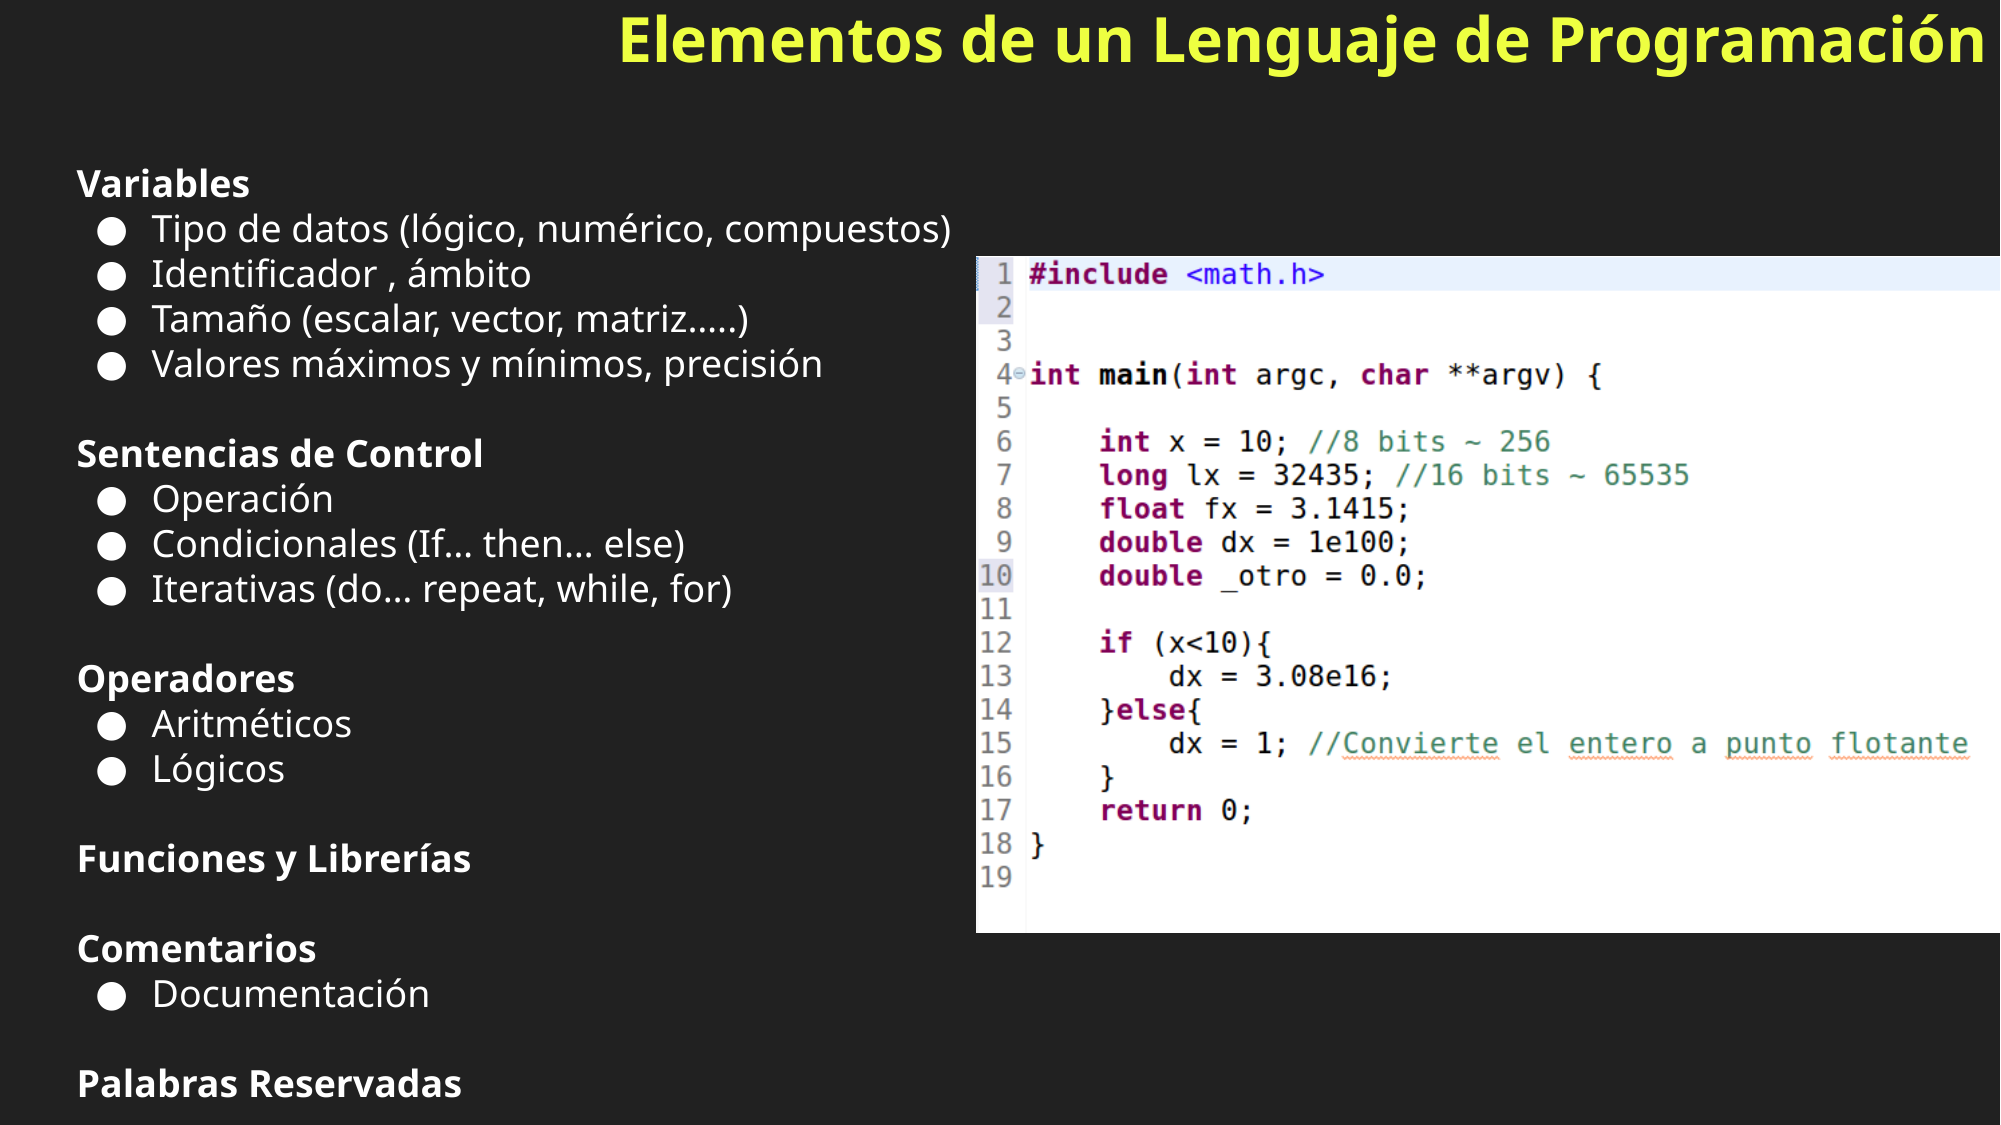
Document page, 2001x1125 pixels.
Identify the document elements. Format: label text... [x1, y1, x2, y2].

picture [976, 256, 2000, 933]
text_box Variables Tipo de datos (lógico, numérico, compuestos) Identificador , ámbito Tamaño (escalar, vector, matriz…..) Valores máximos y mínimos, precisión Sentencias de Control Operación Condicionales (If… then… else) Iterativas (do… repeat, while, for) Operadores Aritméticos Lógicos Funciones y Librerías Comentarios Documentación Palabras Reservadas [61, 144, 985, 1107]
title Elementos de un Lenguaje de Programación [438, 19, 1989, 132]
